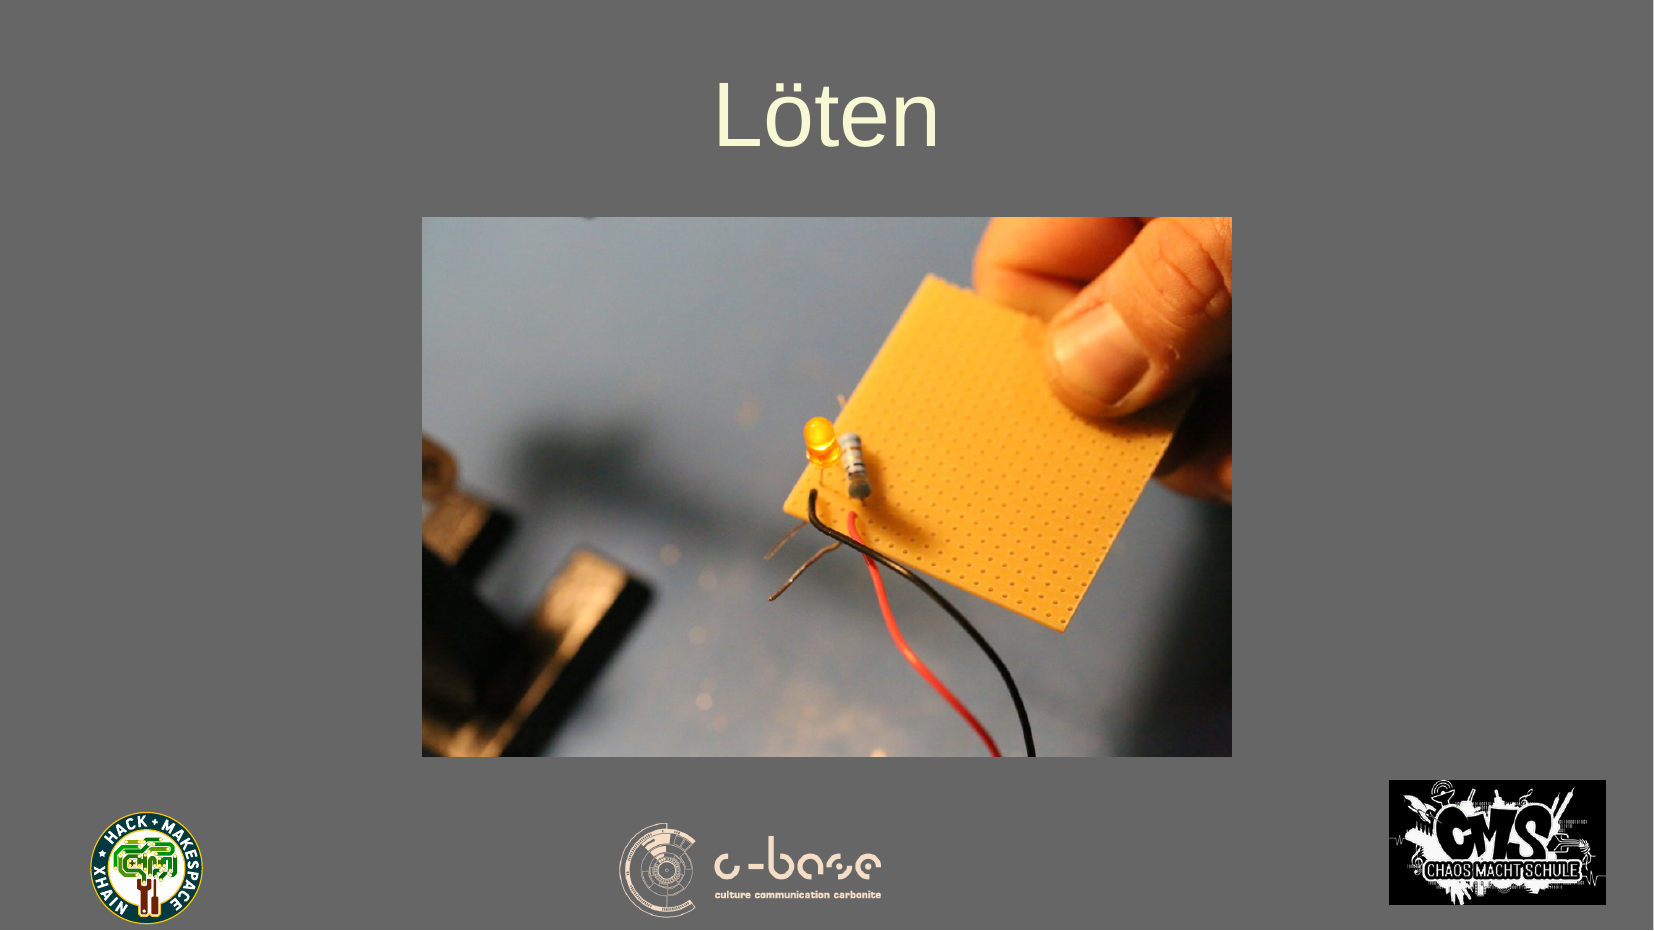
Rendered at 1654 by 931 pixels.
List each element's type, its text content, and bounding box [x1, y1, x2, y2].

picture [422, 217, 1232, 758]
title Löten [82, 37, 1571, 193]
picture [1389, 780, 1606, 905]
picture [609, 809, 897, 931]
